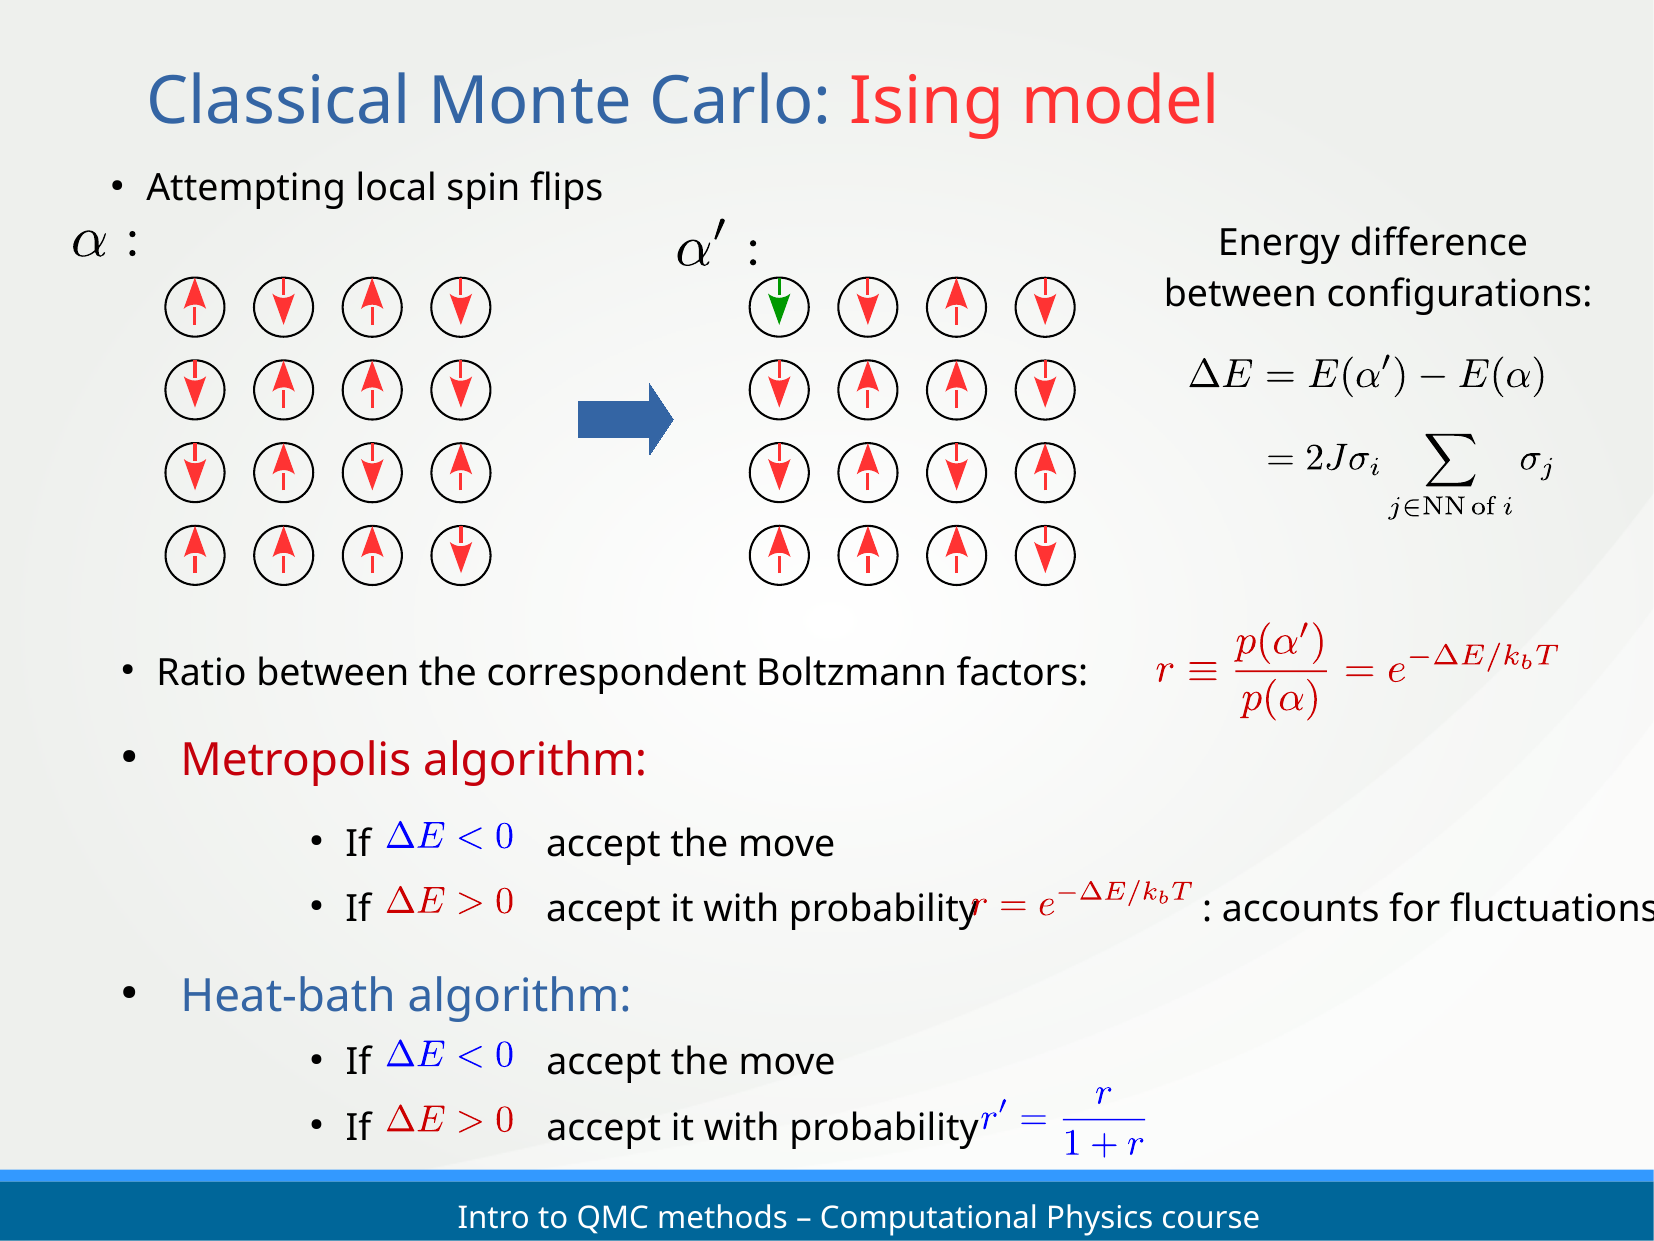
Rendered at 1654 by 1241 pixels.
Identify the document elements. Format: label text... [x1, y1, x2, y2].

text_box [384, 1039, 514, 1068]
text_box : accounts for fluctuations [1187, 874, 1654, 932]
text_box [70, 230, 141, 257]
text_box If accept it with probability [295, 874, 975, 932]
text_box [970, 879, 1187, 916]
text_box If accept it with probability [295, 1092, 975, 1150]
picture [0, 0, 1654, 1169]
text_box Metropolis algorithm: [106, 719, 645, 786]
text_box If accept the move [295, 1027, 823, 1085]
text_box Heat-bath algorithm: [106, 955, 626, 1022]
text_box Energy difference between configurations: [1149, 207, 1595, 308]
text_box [675, 218, 762, 266]
text_box [1155, 622, 1560, 721]
text_box Classical Monte Carlo: Ising model [95, 45, 1568, 187]
text_box Ratio between the correspondent Boltzmann factors: [106, 637, 1078, 695]
text_box Attempting local spin flips [95, 153, 608, 211]
text_box [980, 1087, 1146, 1158]
text_box [1265, 430, 1555, 520]
text_box [578, 383, 674, 455]
text_box [1187, 354, 1548, 398]
text_box [384, 820, 514, 850]
text_box If accept the move [295, 809, 823, 867]
